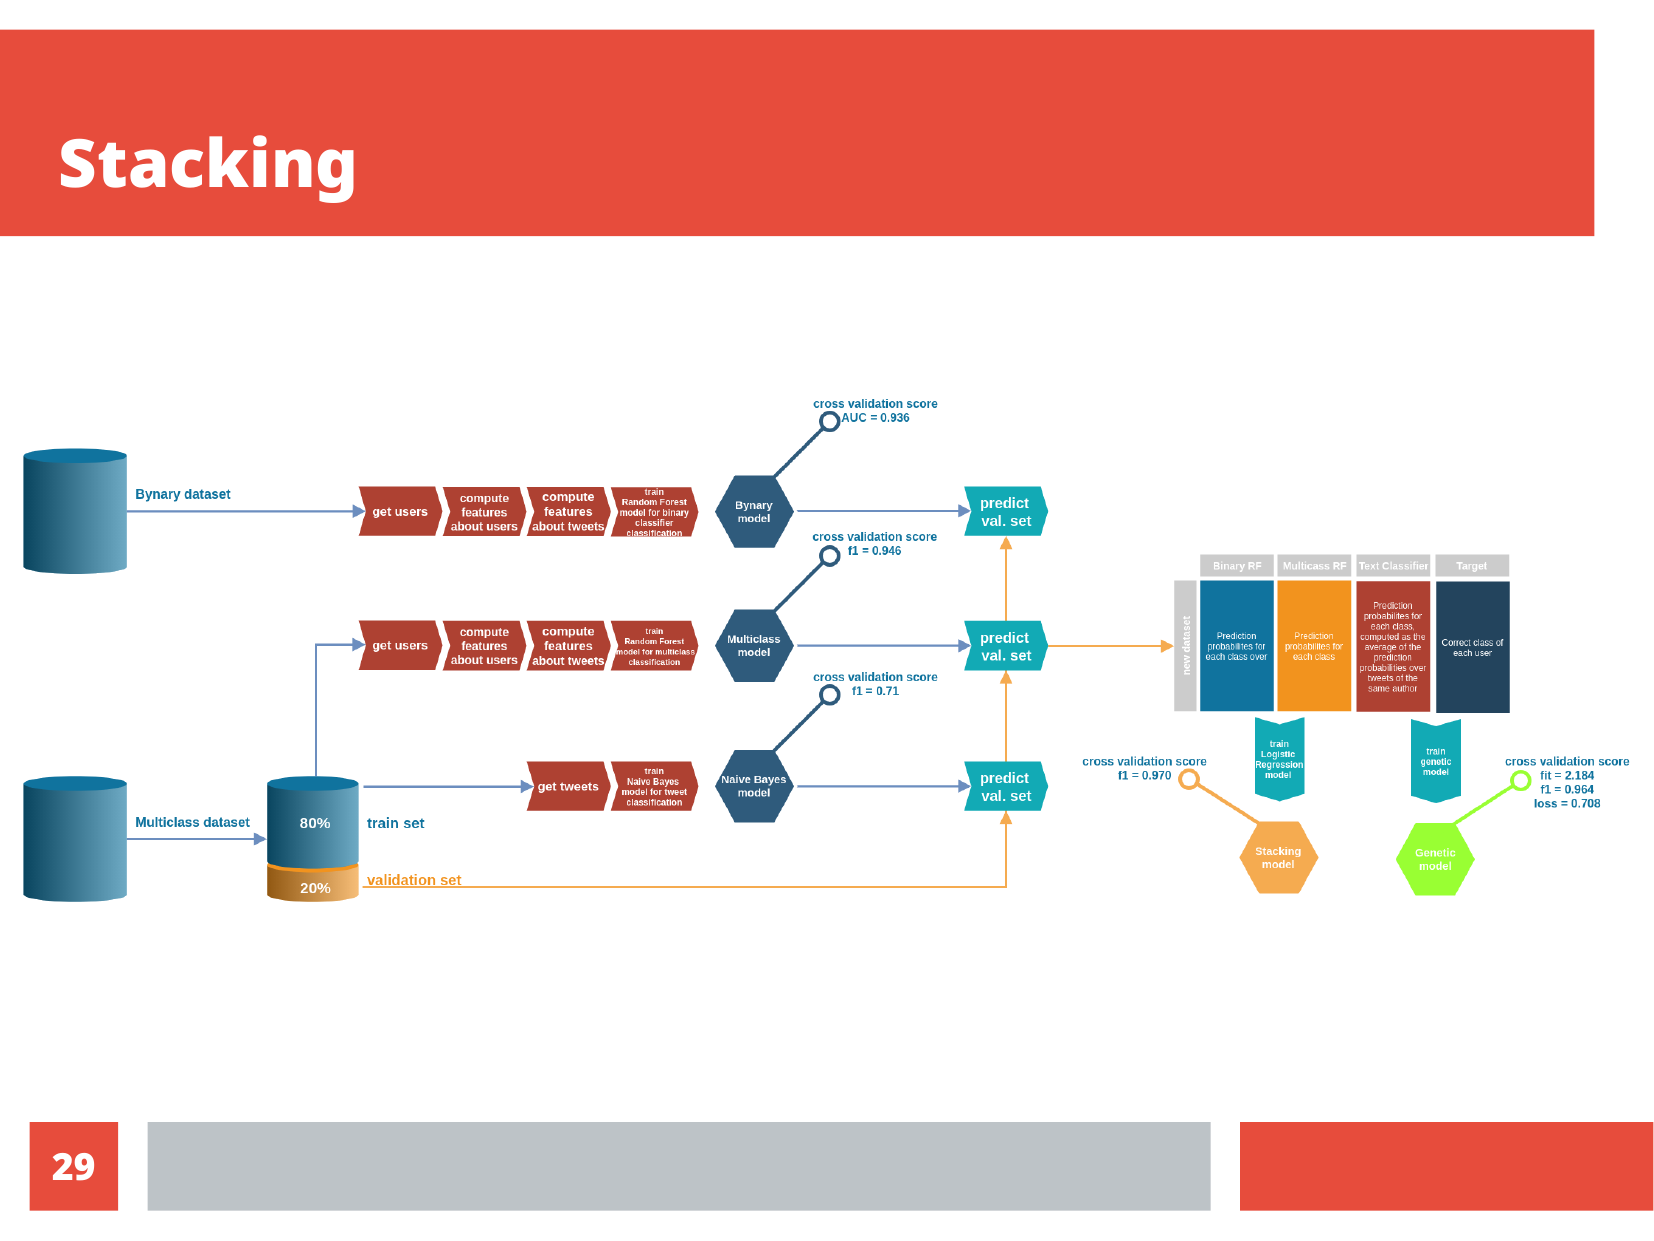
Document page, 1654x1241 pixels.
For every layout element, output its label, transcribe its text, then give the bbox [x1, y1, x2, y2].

title Stacking [59, 59, 1595, 207]
picture [23, 397, 1630, 910]
